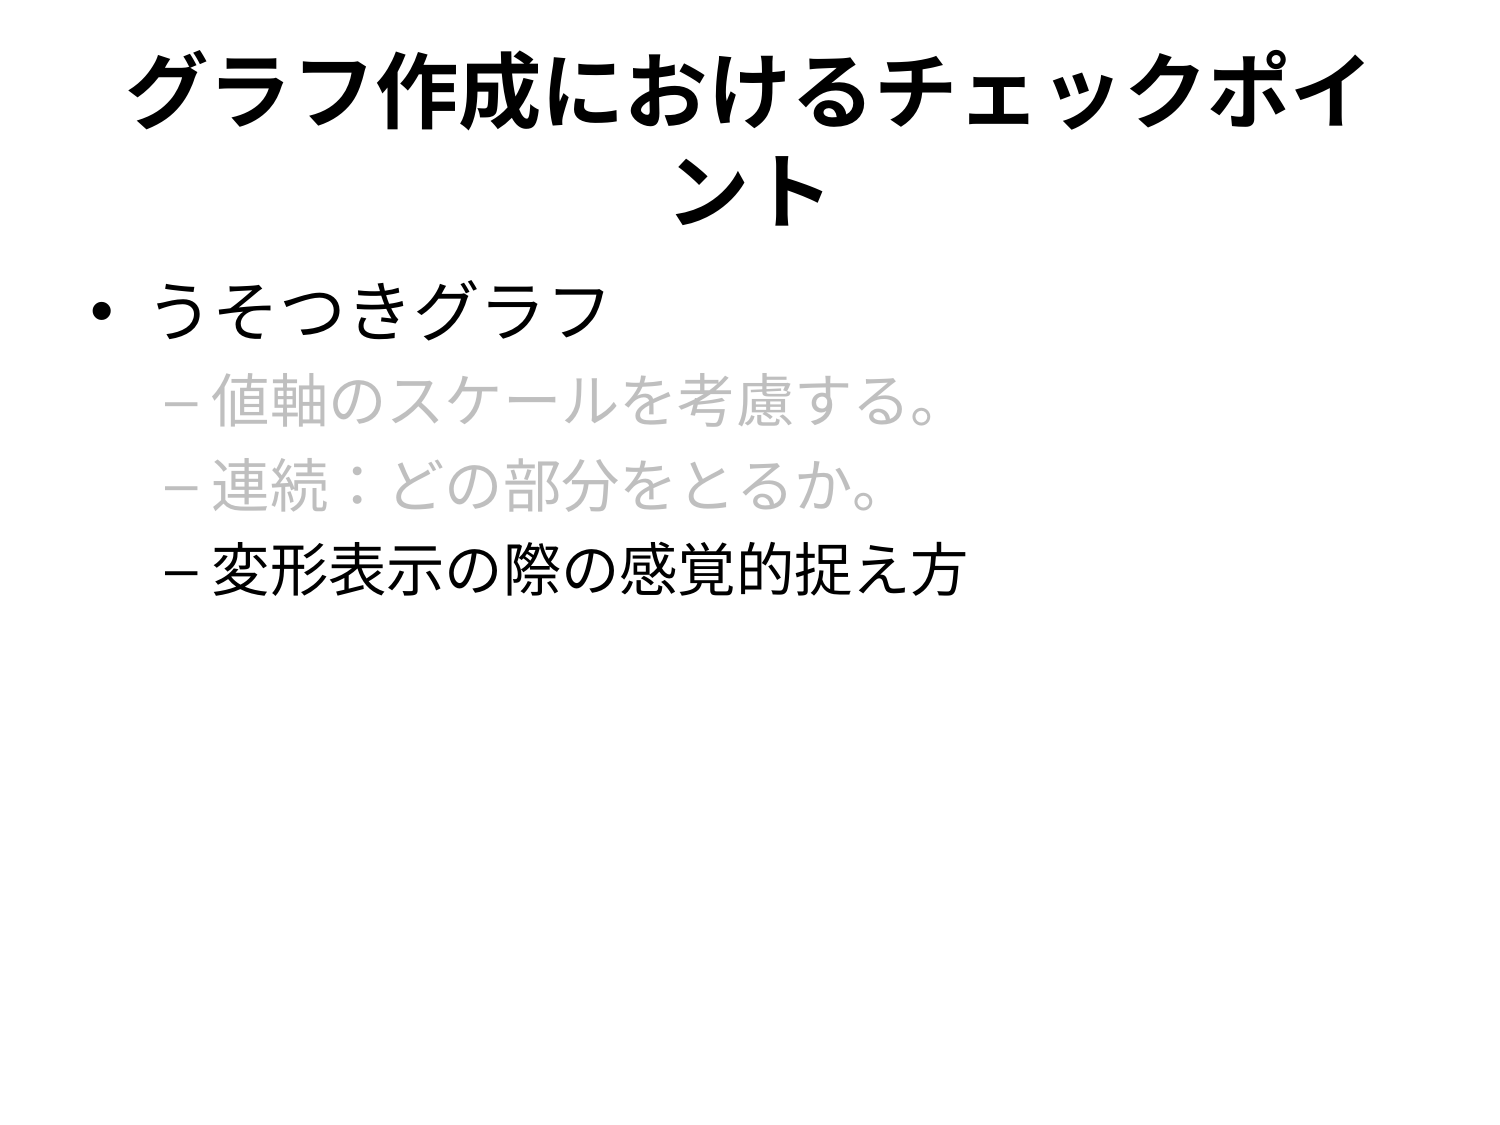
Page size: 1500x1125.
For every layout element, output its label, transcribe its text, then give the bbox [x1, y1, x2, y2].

title グラフ作成におけるチェックポイント [75, 31, 1426, 247]
list うそつきグラフ 値軸のスケールを考慮する。 連続：どの部分をとるか。 変形表示の際の感覚的捉え方 [75, 262, 1426, 1006]
